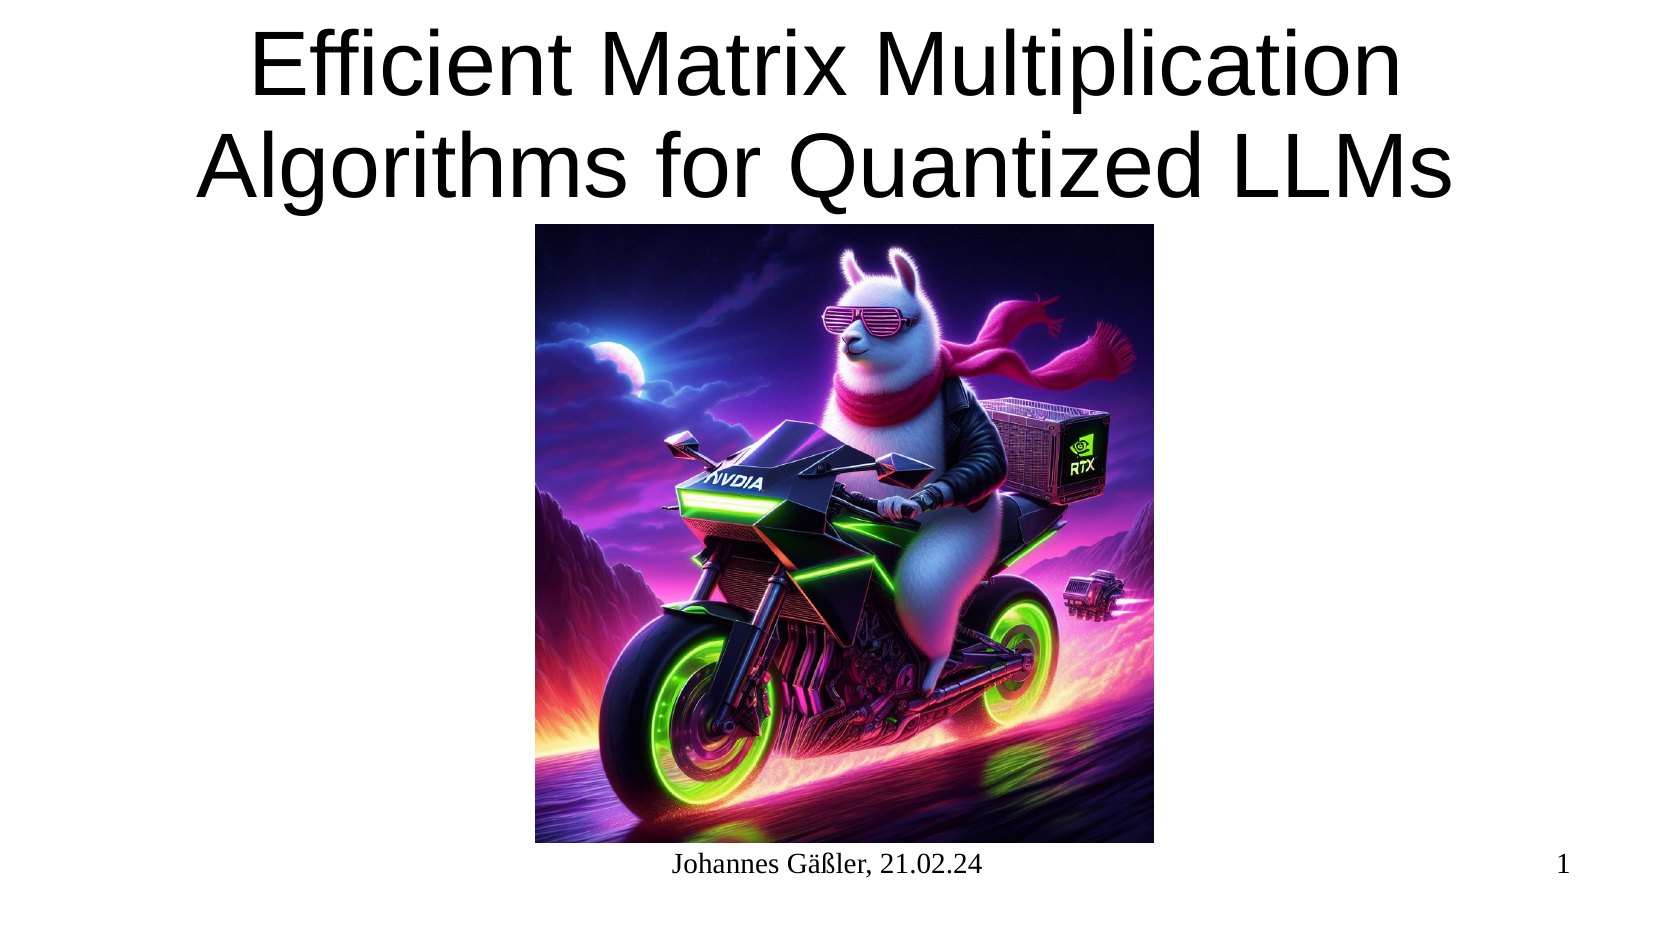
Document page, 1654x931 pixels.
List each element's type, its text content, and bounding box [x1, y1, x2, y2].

picture [535, 224, 1154, 843]
title Efficient Matrix Multiplication Algorithms for Quantized LLMs [82, 12, 1571, 218]
